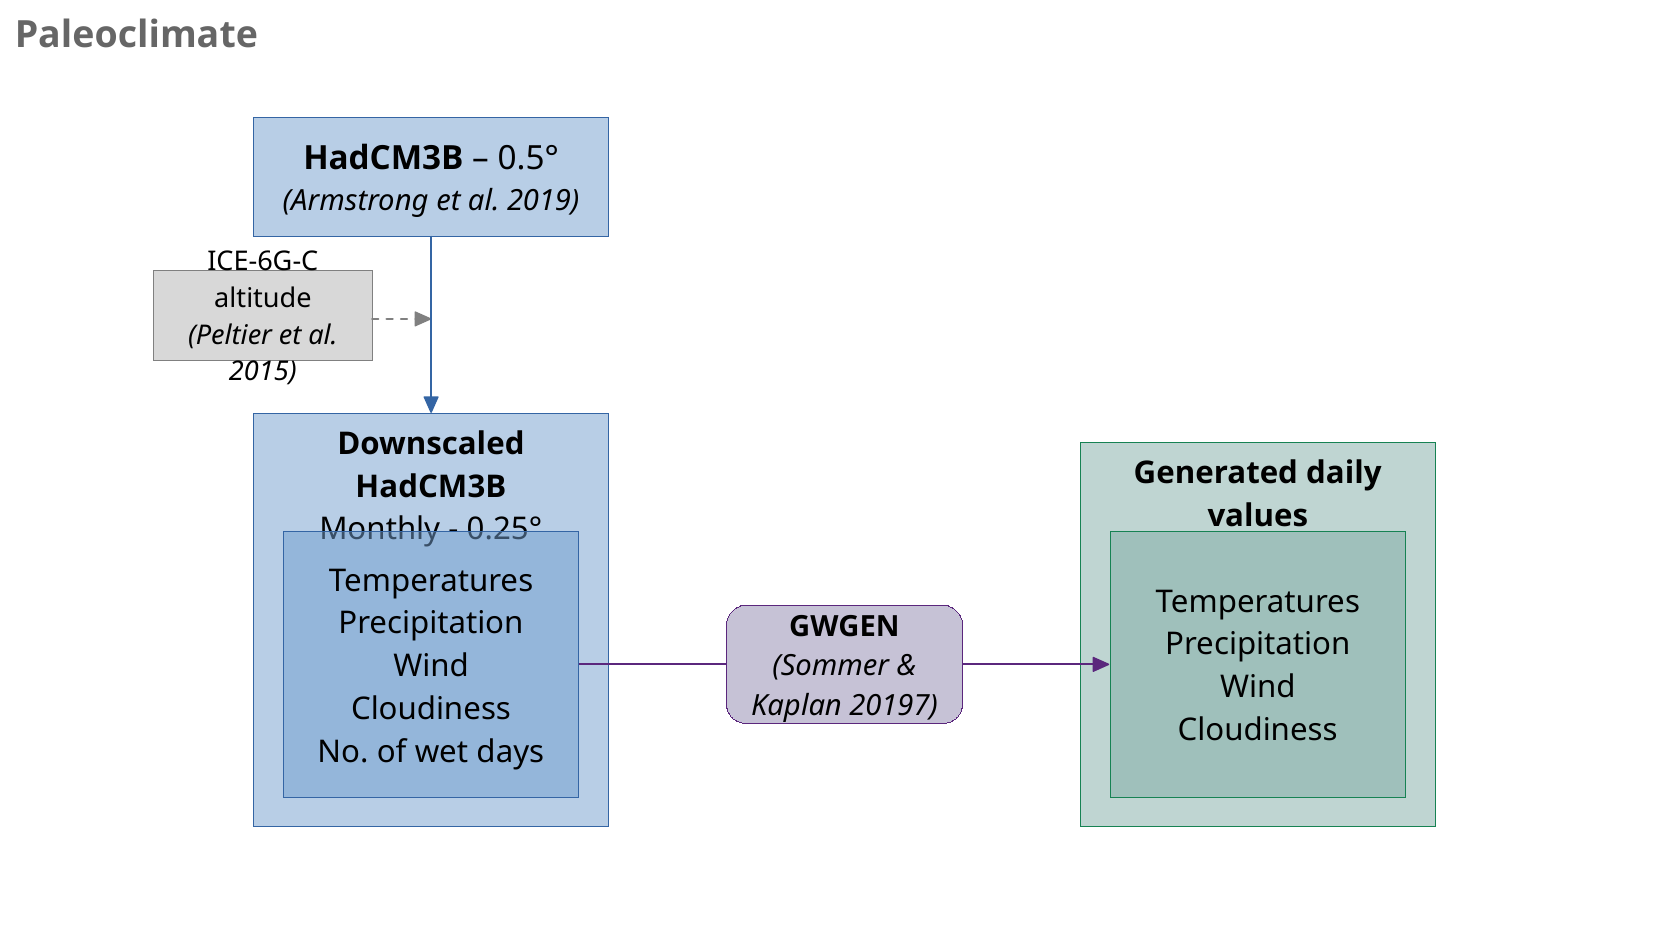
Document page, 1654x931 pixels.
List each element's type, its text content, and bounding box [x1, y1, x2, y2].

text_box Downscaled HadCM3B Monthly - 0.25° [253, 413, 609, 827]
text_box Paleoclimate [0, 0, 1654, 118]
text_box ICE-6G-C altitude (Peltier et al. 2015) [153, 270, 373, 361]
text_box HadCM3B – 0.5° (Armstrong et al. 2019) [253, 117, 609, 237]
text_box Temperatures Precipitation Wind Cloudiness [1110, 531, 1406, 798]
text_box Generated daily values [1080, 442, 1436, 827]
text_box GWGEN (Sommer & Kaplan 20197) [726, 605, 963, 724]
text_box Temperatures Precipitation Wind Cloudiness No. of wet days [283, 531, 579, 798]
